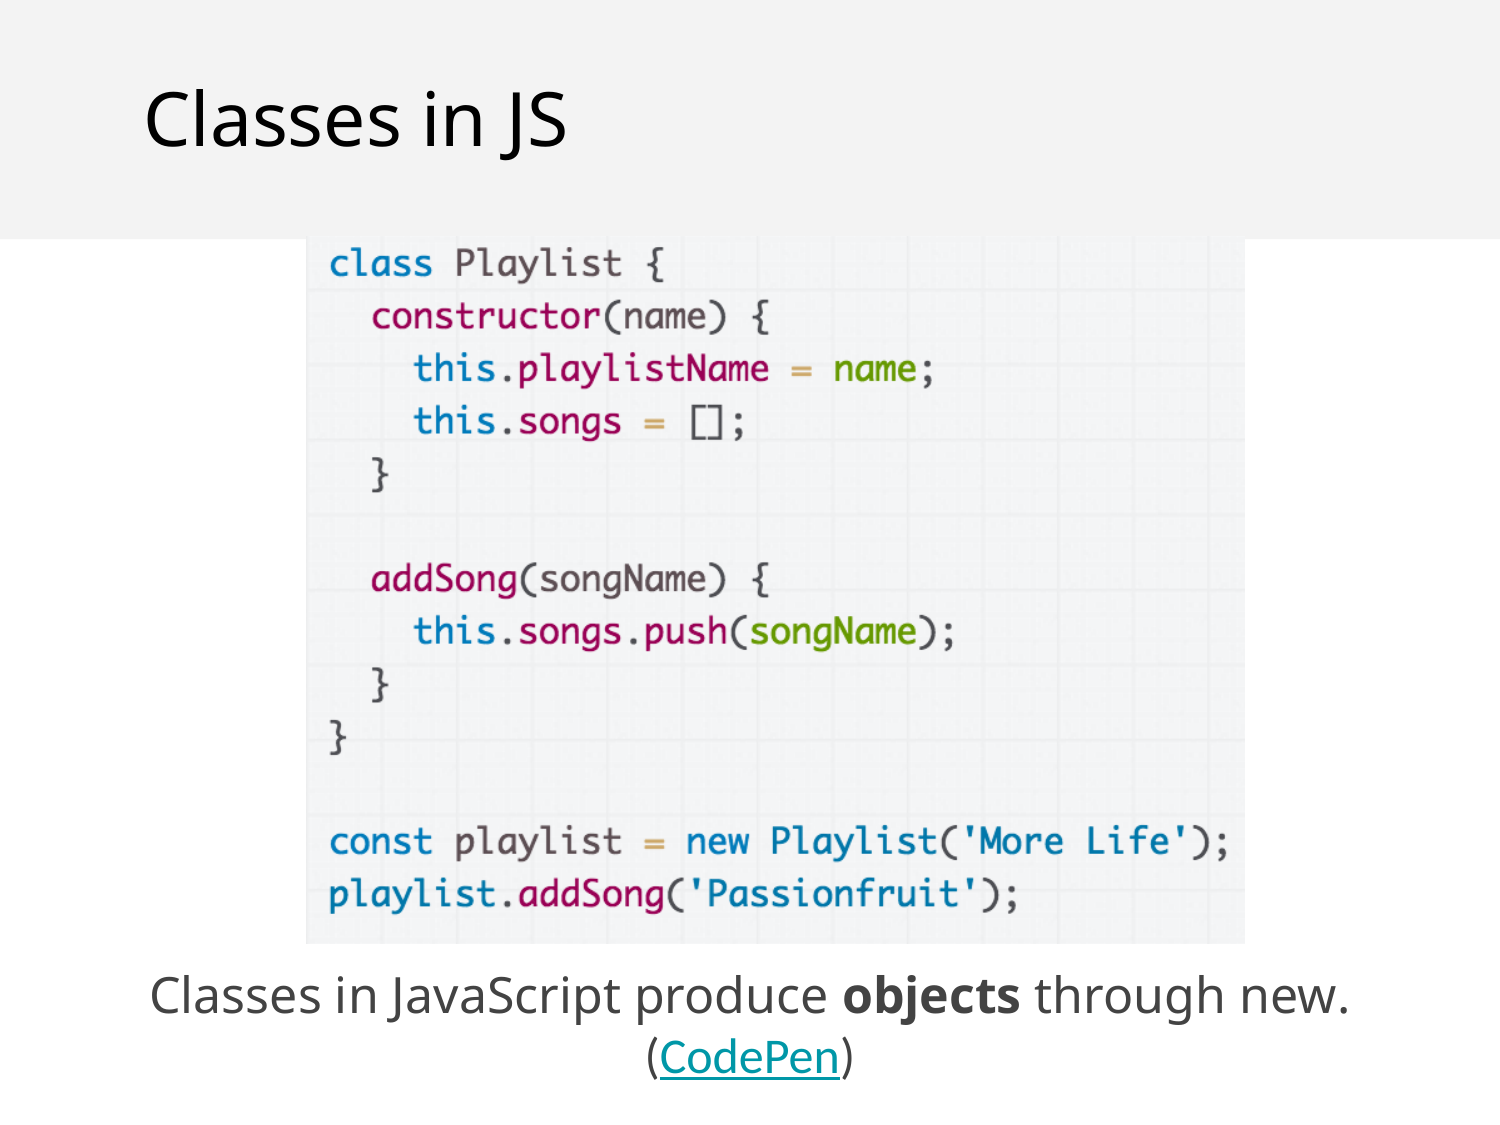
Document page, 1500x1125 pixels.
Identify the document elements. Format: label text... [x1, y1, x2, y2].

list Classes in JavaScript produce objects through new. (CodePen) [128, 946, 1372, 1100]
title Classes in JS [128, 56, 1372, 183]
picture [306, 236, 1245, 944]
